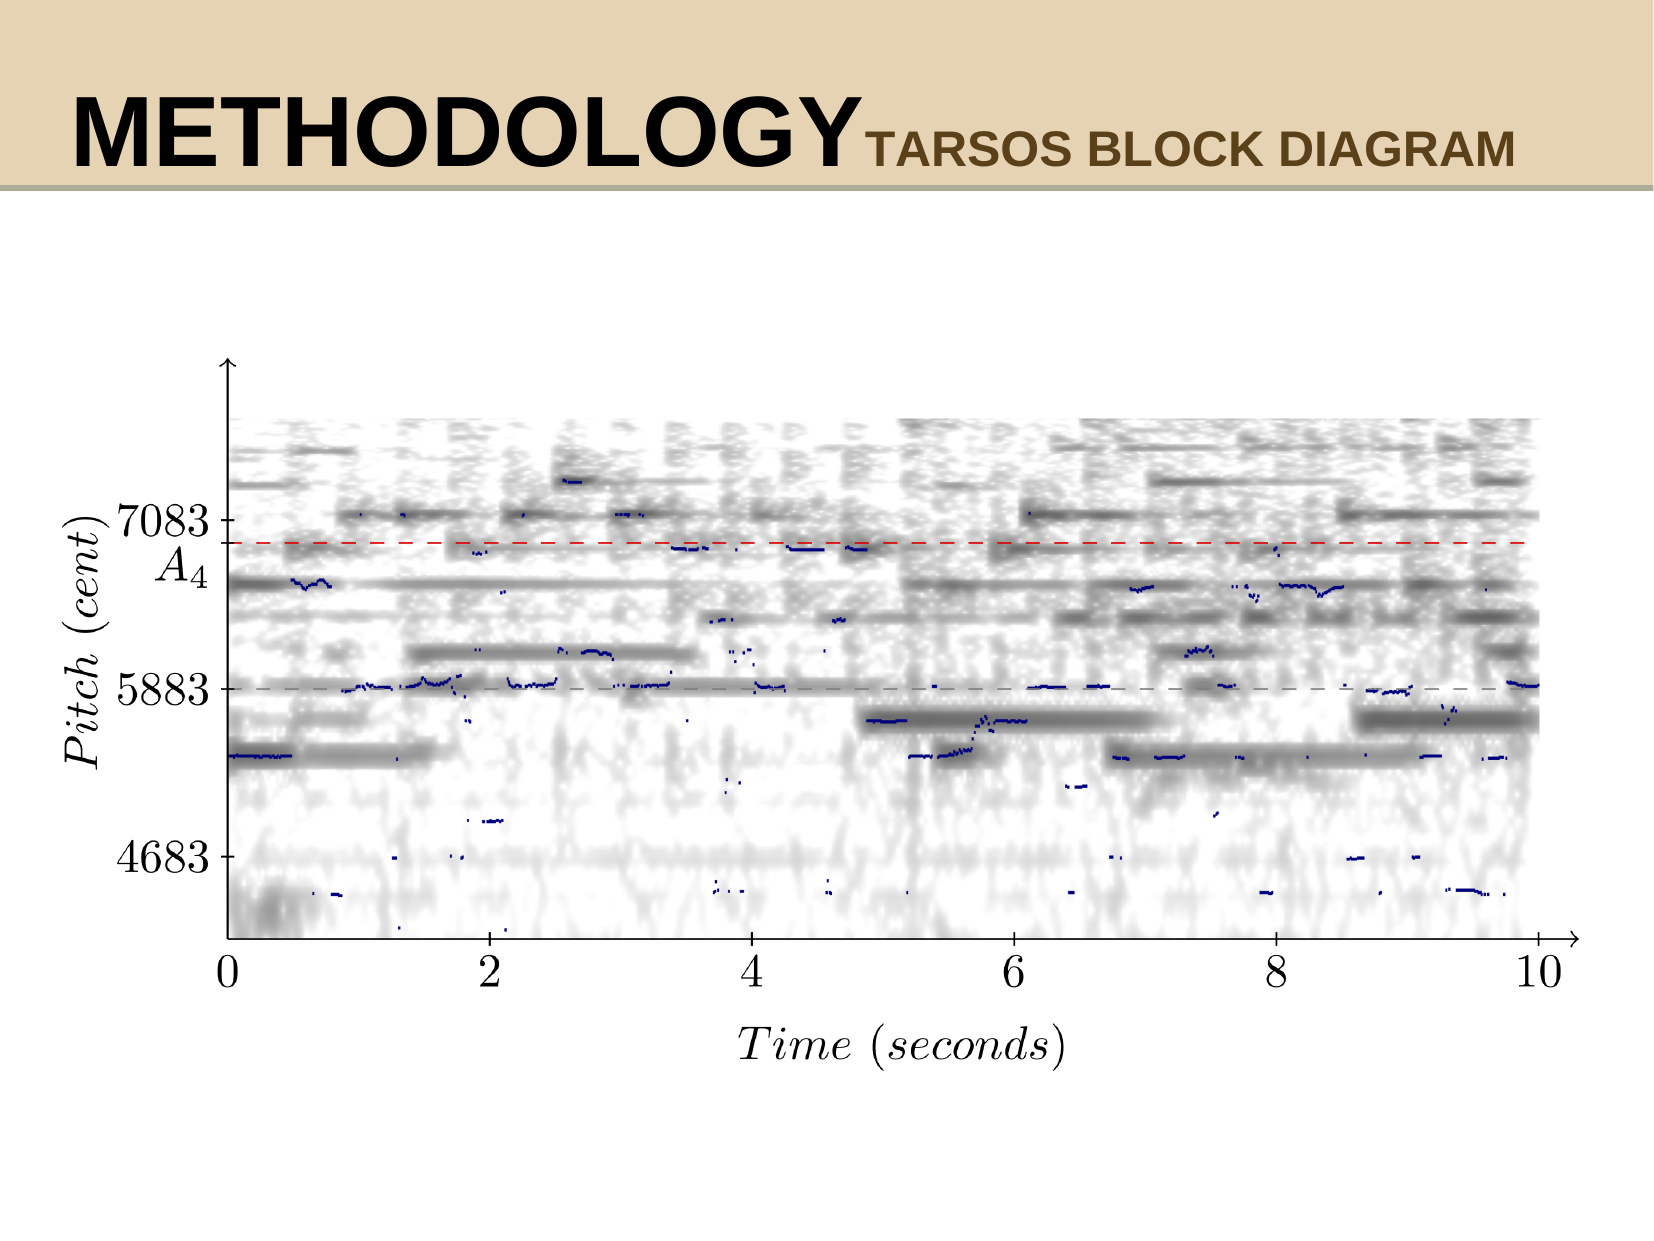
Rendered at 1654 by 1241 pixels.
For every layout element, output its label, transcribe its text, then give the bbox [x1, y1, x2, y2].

picture [0, 318, 1651, 1092]
title METHODOLOGYTARSOS BLOCK DIAGRAM [0, 0, 1654, 188]
